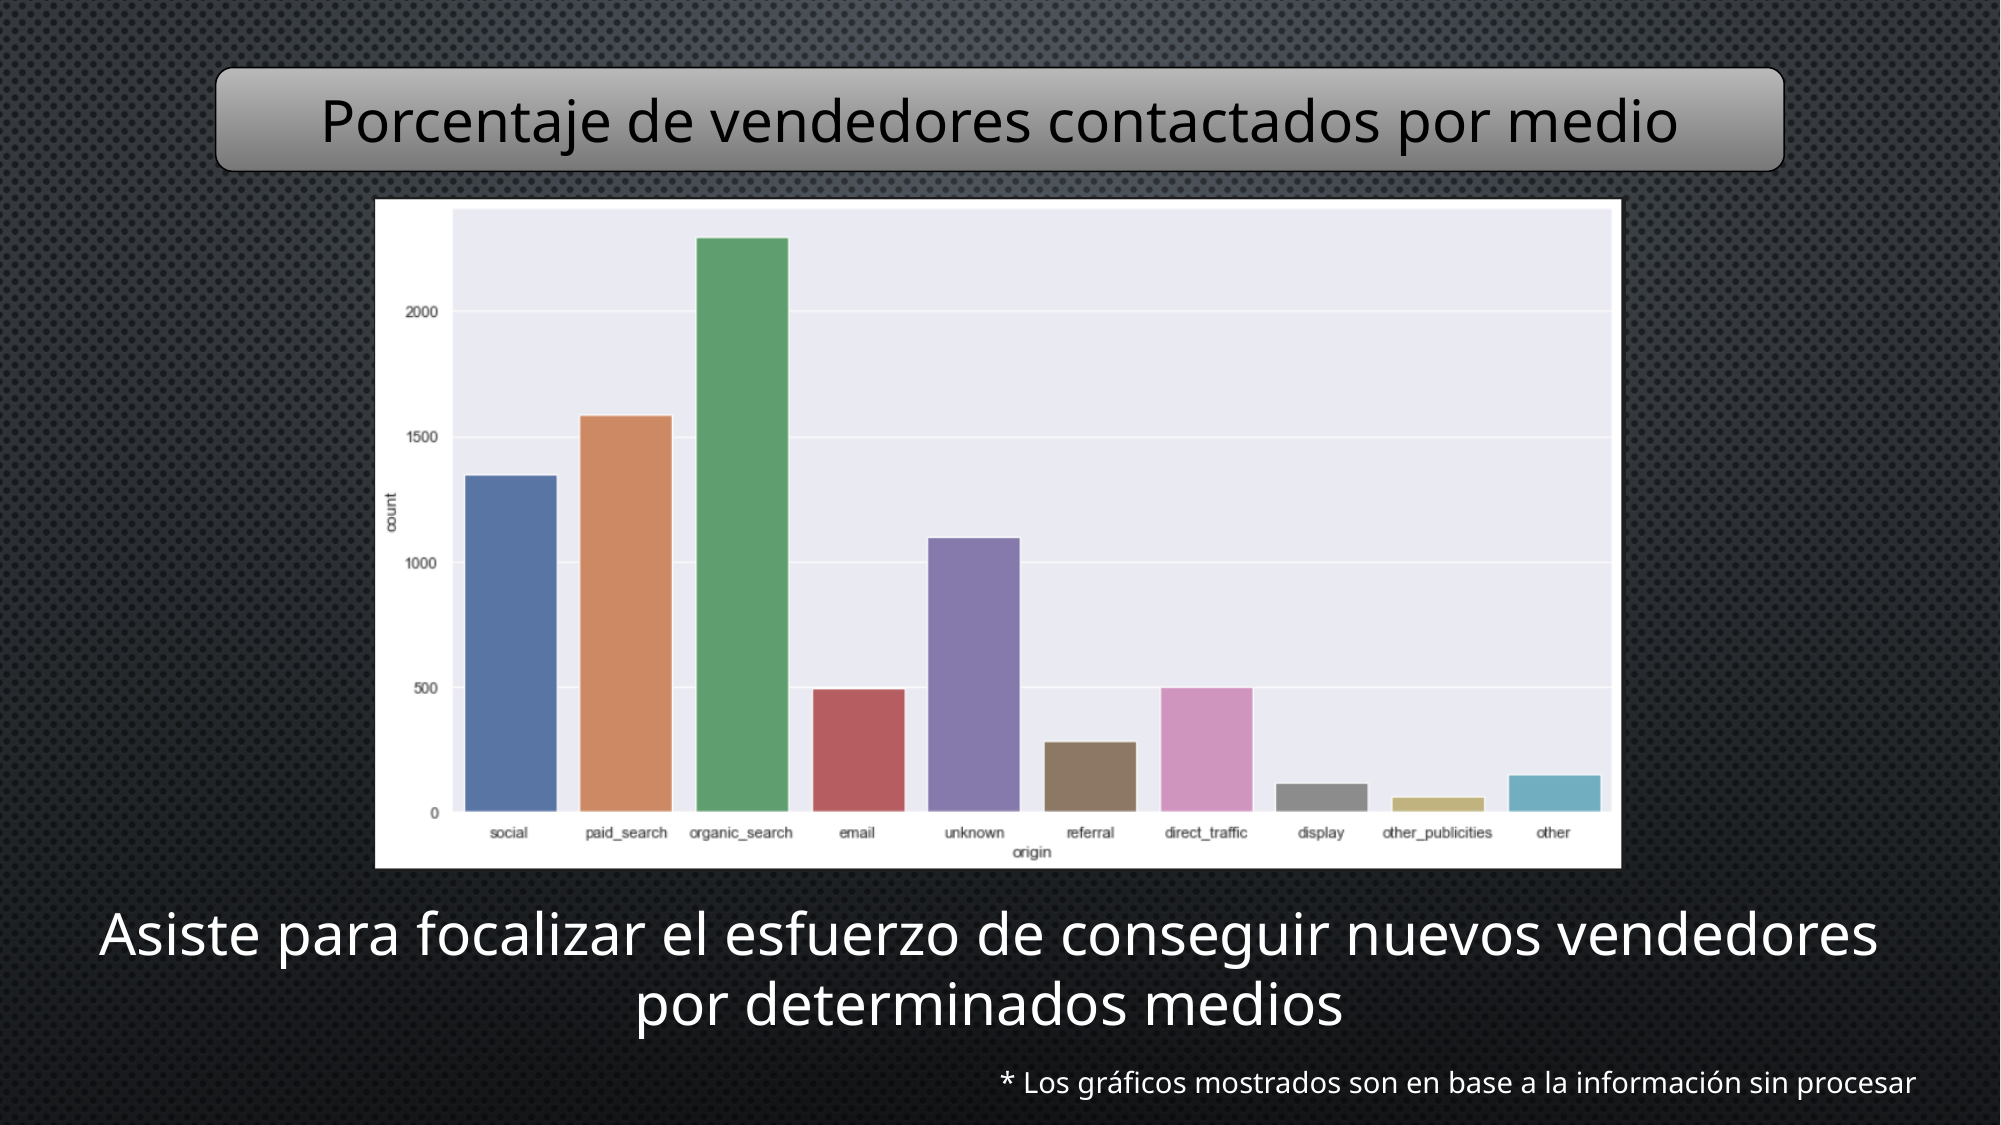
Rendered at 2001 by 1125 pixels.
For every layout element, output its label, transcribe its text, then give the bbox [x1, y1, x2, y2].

text_box Asiste para focalizar el esfuerzo de conseguir nuevos vendedores por determinados medios [37, 889, 1943, 1047]
picture [374, 197, 1626, 872]
text_box Porcentaje de vendedores contactados por medio [215, 67, 1785, 172]
text_box * Los gráficos mostrados son en base a la información sin procesar [935, 1057, 1981, 1108]
